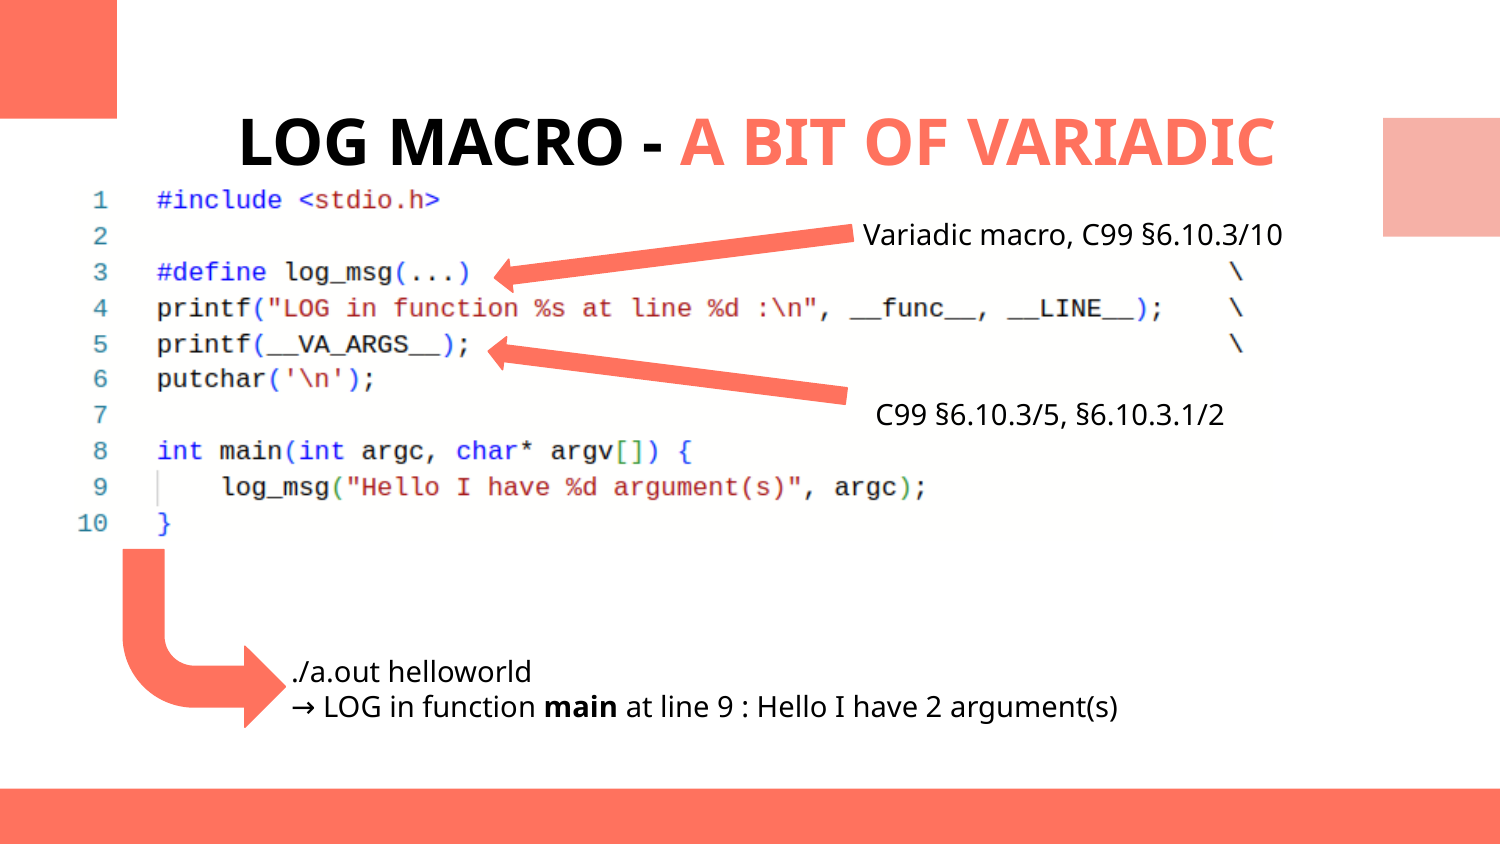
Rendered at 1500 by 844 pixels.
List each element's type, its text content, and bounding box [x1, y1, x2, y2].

text_box ./a.out helloworld → LOG in function main at line 9 : Hello I have 2 argument(s) [276, 638, 1382, 731]
picture [74, 185, 1273, 541]
text_box [123, 549, 276, 728]
text_box Variadic macro, C99 §6.10.3/10 [848, 201, 1369, 255]
text_box [488, 336, 848, 405]
text_box C99 §6.10.3/5, §6.10.3.1/2 [860, 380, 1247, 435]
title LOG MACRO - A BIT OF VARIADIC [105, 102, 1410, 177]
text_box [494, 225, 848, 293]
